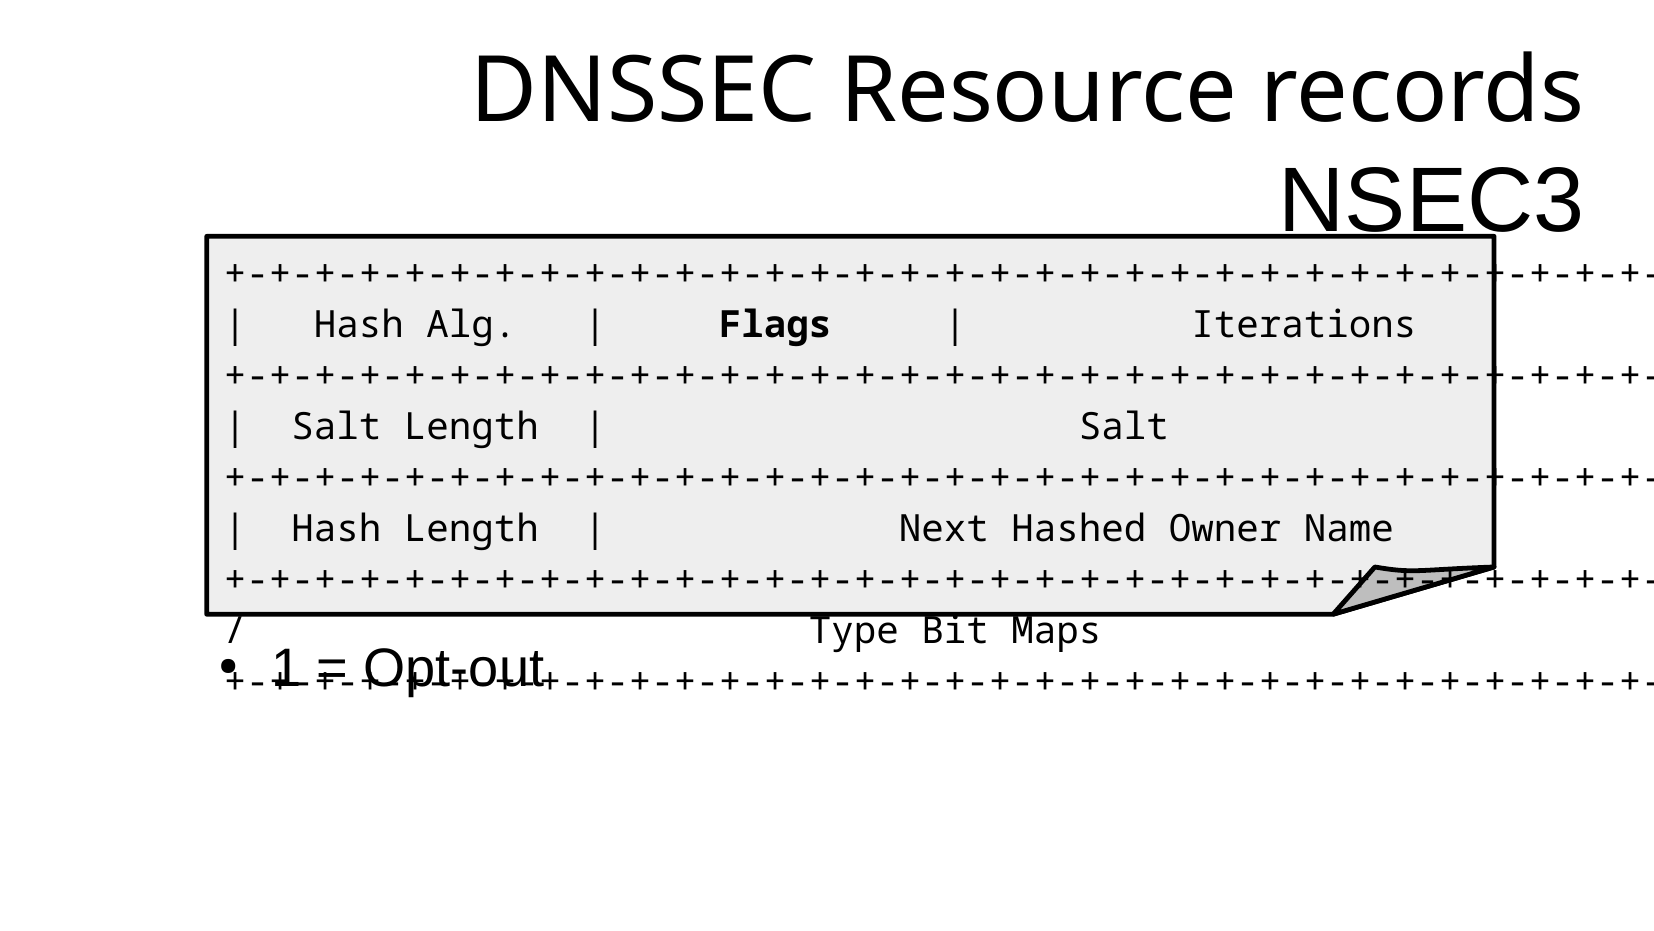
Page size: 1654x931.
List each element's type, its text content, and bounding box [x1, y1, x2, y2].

list 1 = Opt-out [200, 637, 1630, 931]
text_box +-+-+-+-+-+-+-+-+-+-+-+-+-+-+-+-+-+-+-+-+-+-+-+-+-+-+-+-+-+-+-+-+ | Hash Alg. | Flags | Iterations | +-+-+-+-+-+-+-+-+-+-+-+-+-+-+-+-+-+-+-+-+-+-+-+-+-+-+-+-+-+-+-+-+ | Salt Length | Salt / +-+-+-+-+-+-+-+-+-+-+-+-+-+-+-+-+-+-+-+-+-+-+-+-+-+-+-+-+-+-+-+-+ | Hash Length | Next Hashed Owner Name / +-+-+-+-+-+-+-+-+-+-+-+-+-+-+-+-+-+-+-+-+-+-+-+-+-+-+-+-+-+-+-+-+ / Type Bit Maps / +-+-+-+-+-+-+-+-+-+-+-+-+-+-+-+-+-+-+-+-+-+-+-+-+-+-+-+-+-+-+-+-+ [206, 236, 1495, 615]
title DNSSEC Resource records NSEC3 [180, 23, 1585, 221]
